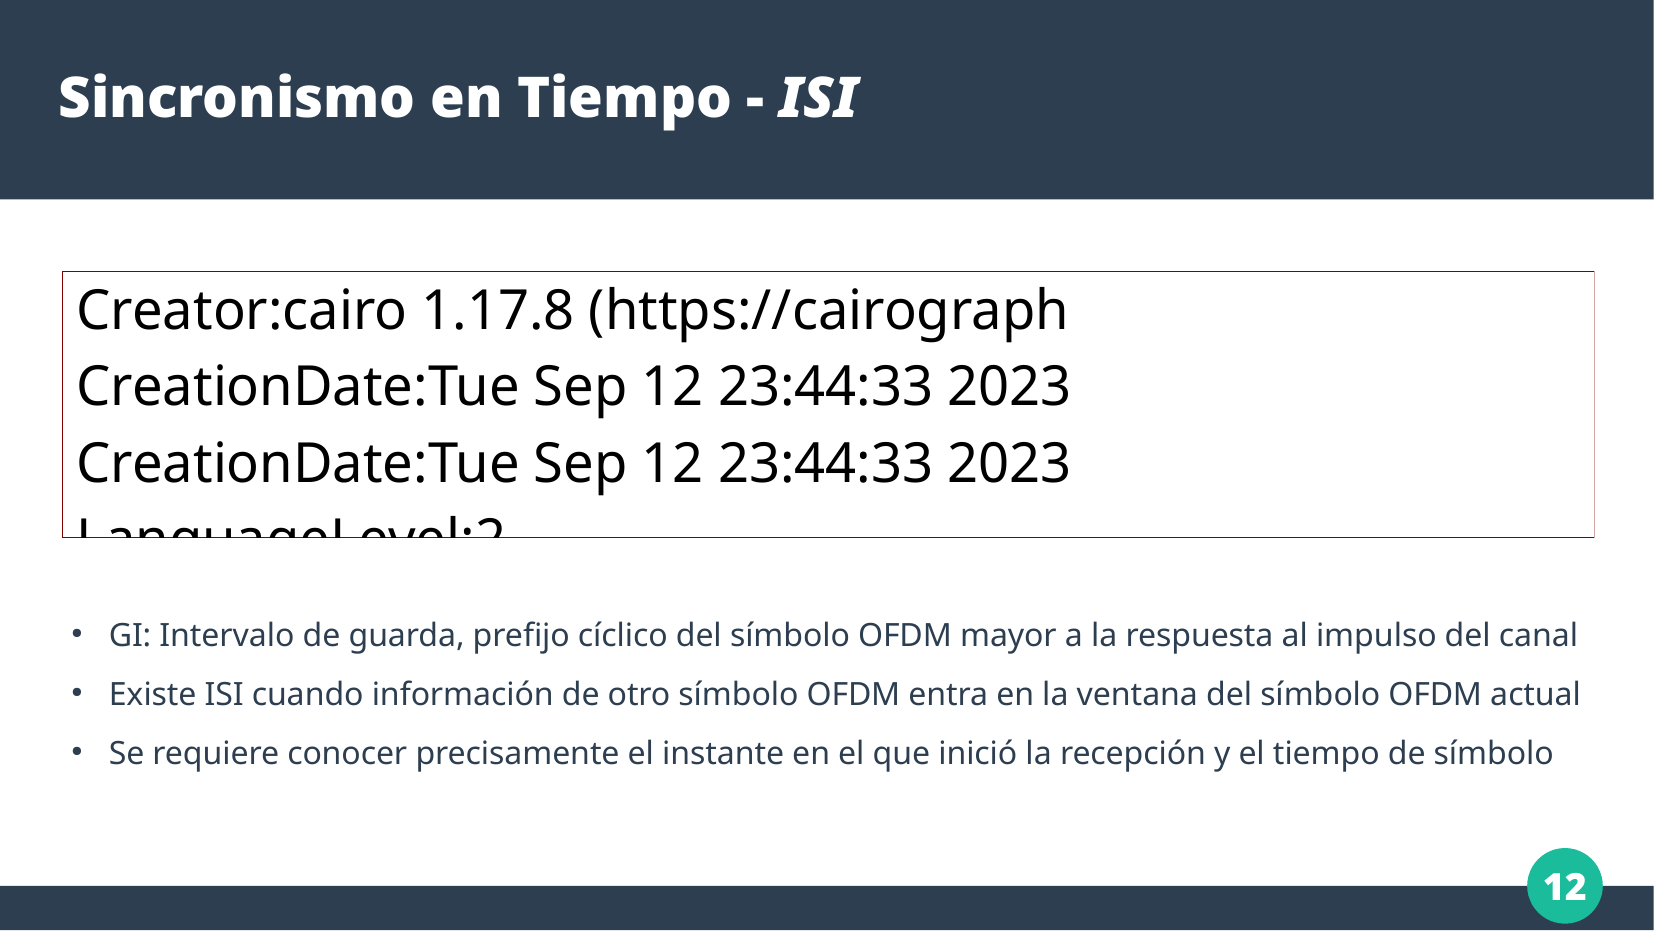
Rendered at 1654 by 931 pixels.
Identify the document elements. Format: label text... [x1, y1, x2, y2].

title Sincronismo en Tiempo - ISI [59, 37, 1595, 155]
list GI: Intervalo de guarda, prefijo cíclico del símbolo OFDM mayor a la respuesta al impulso del canal Existe ISI cuando información de otro símbolo OFDM entra en la ventana del símbolo OFDM actual Se requiere conocer precisamente el instante en el que inició la recepción y el tiempo de símbolo [59, 611, 1595, 875]
picture [59, 267, 1595, 538]
